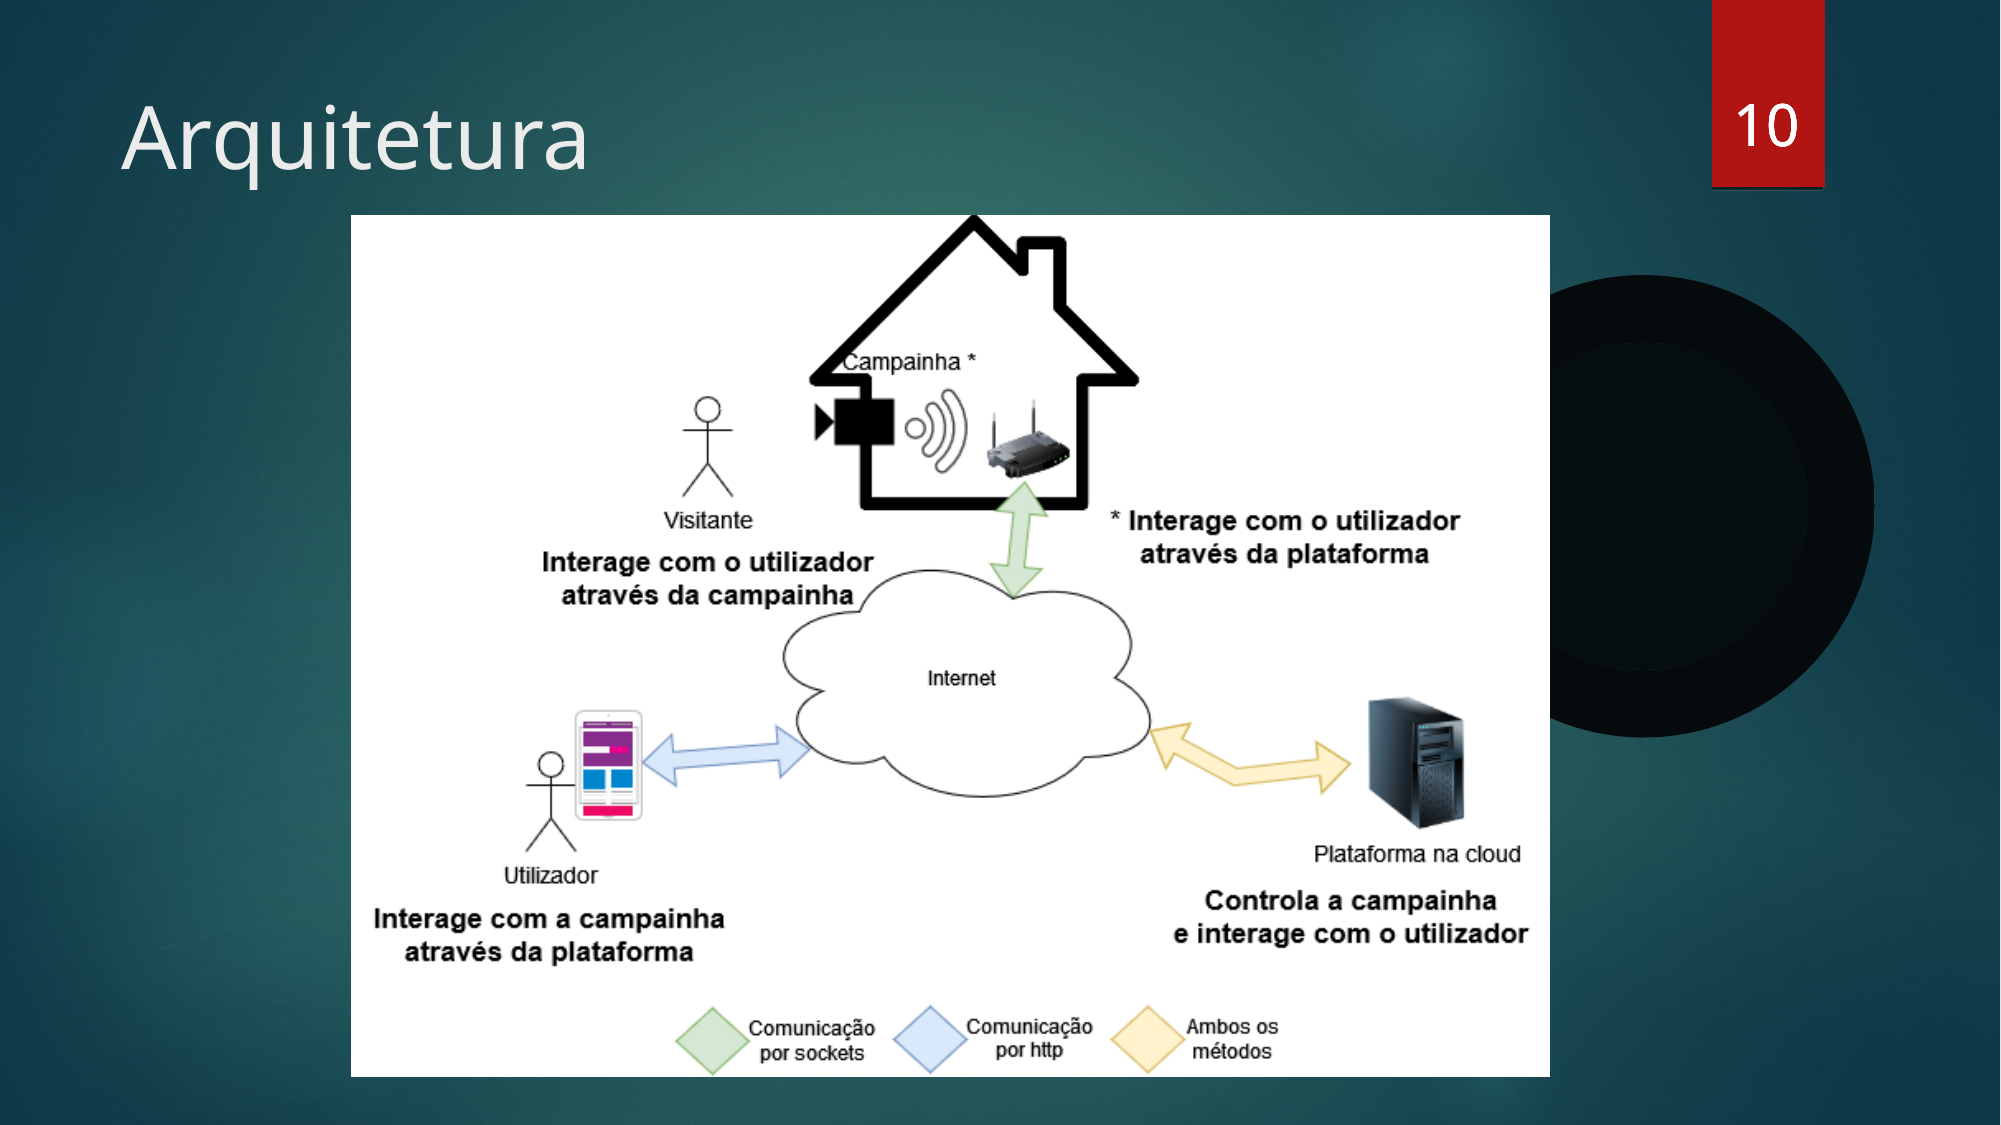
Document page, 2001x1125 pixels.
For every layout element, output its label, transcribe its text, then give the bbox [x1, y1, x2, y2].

picture [351, 215, 1550, 1077]
title Arquitetura [106, 74, 1649, 305]
text_box [1698, 48, 1836, 175]
